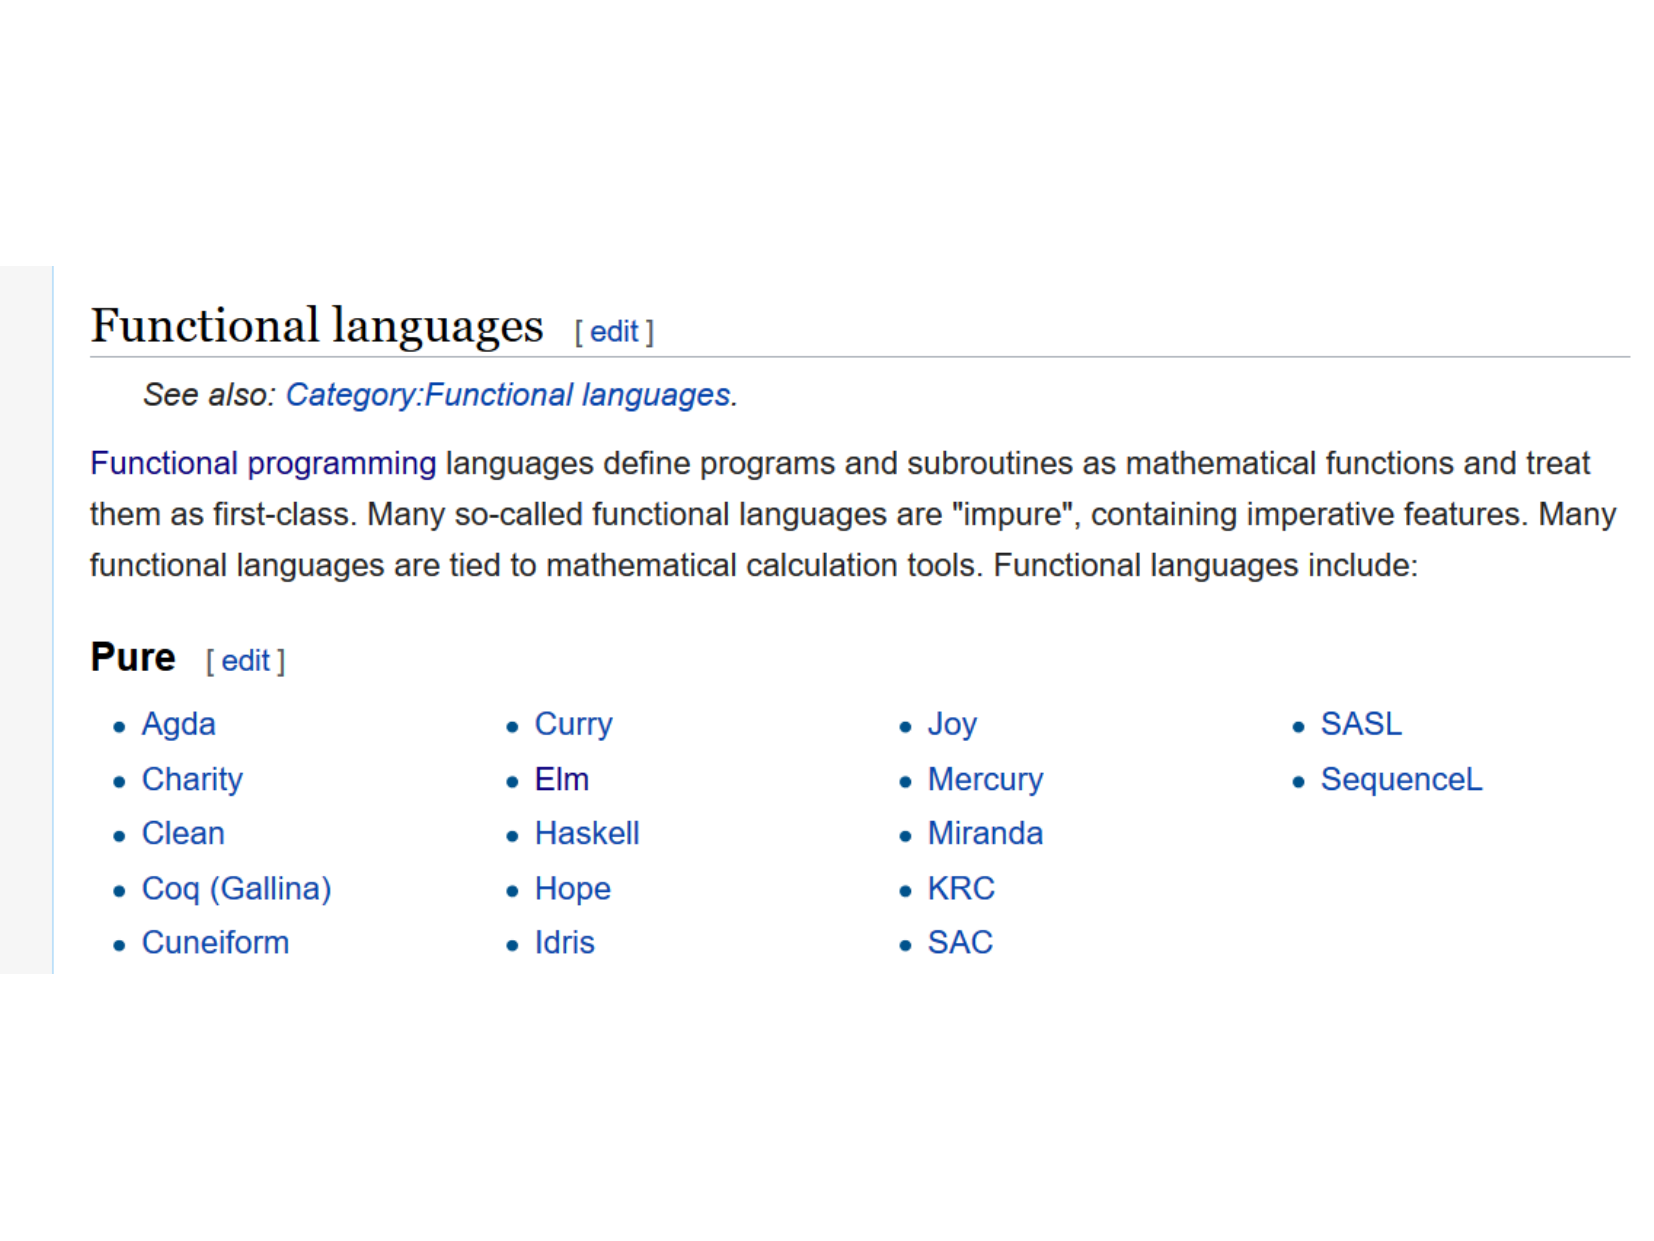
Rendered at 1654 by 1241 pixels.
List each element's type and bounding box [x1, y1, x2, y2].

picture [0, 266, 1654, 974]
